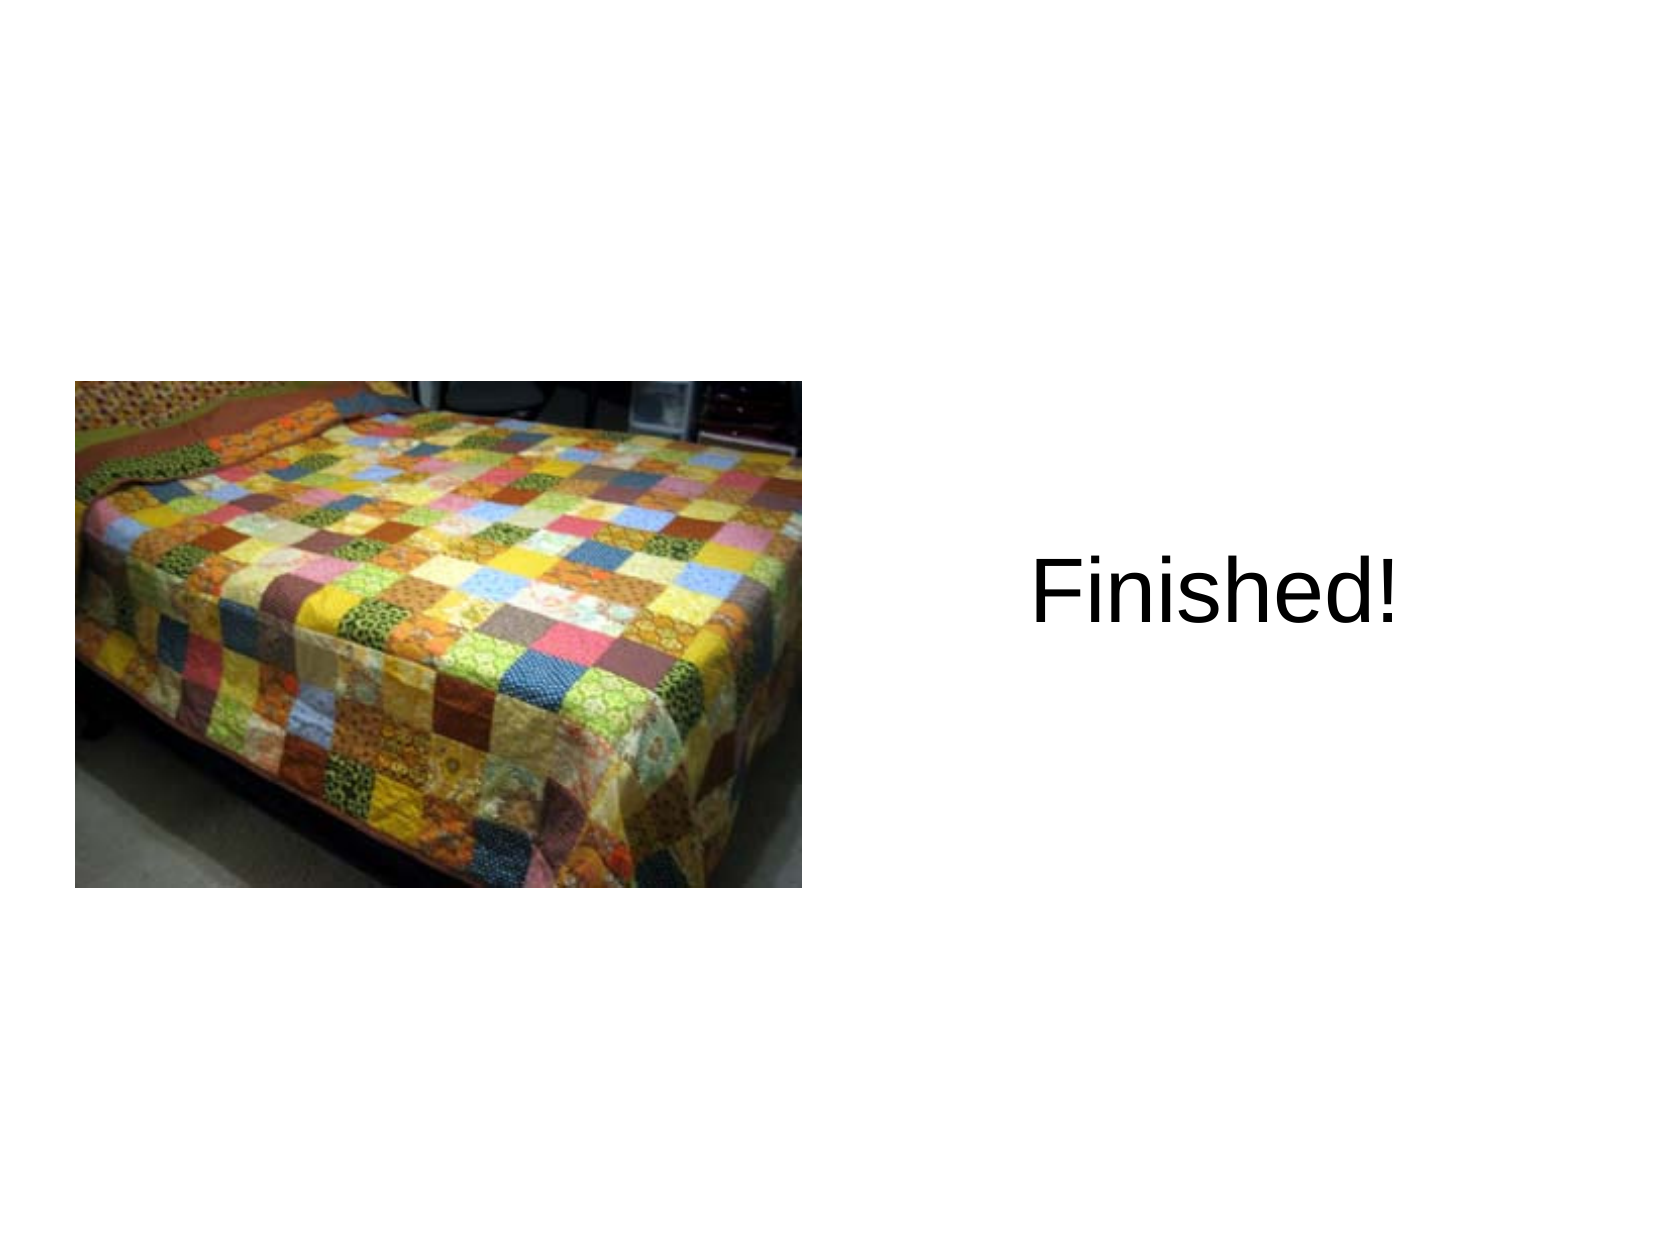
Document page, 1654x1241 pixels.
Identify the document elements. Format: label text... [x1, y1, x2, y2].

picture [75, 381, 802, 888]
title Finished! [825, 56, 1571, 1126]
